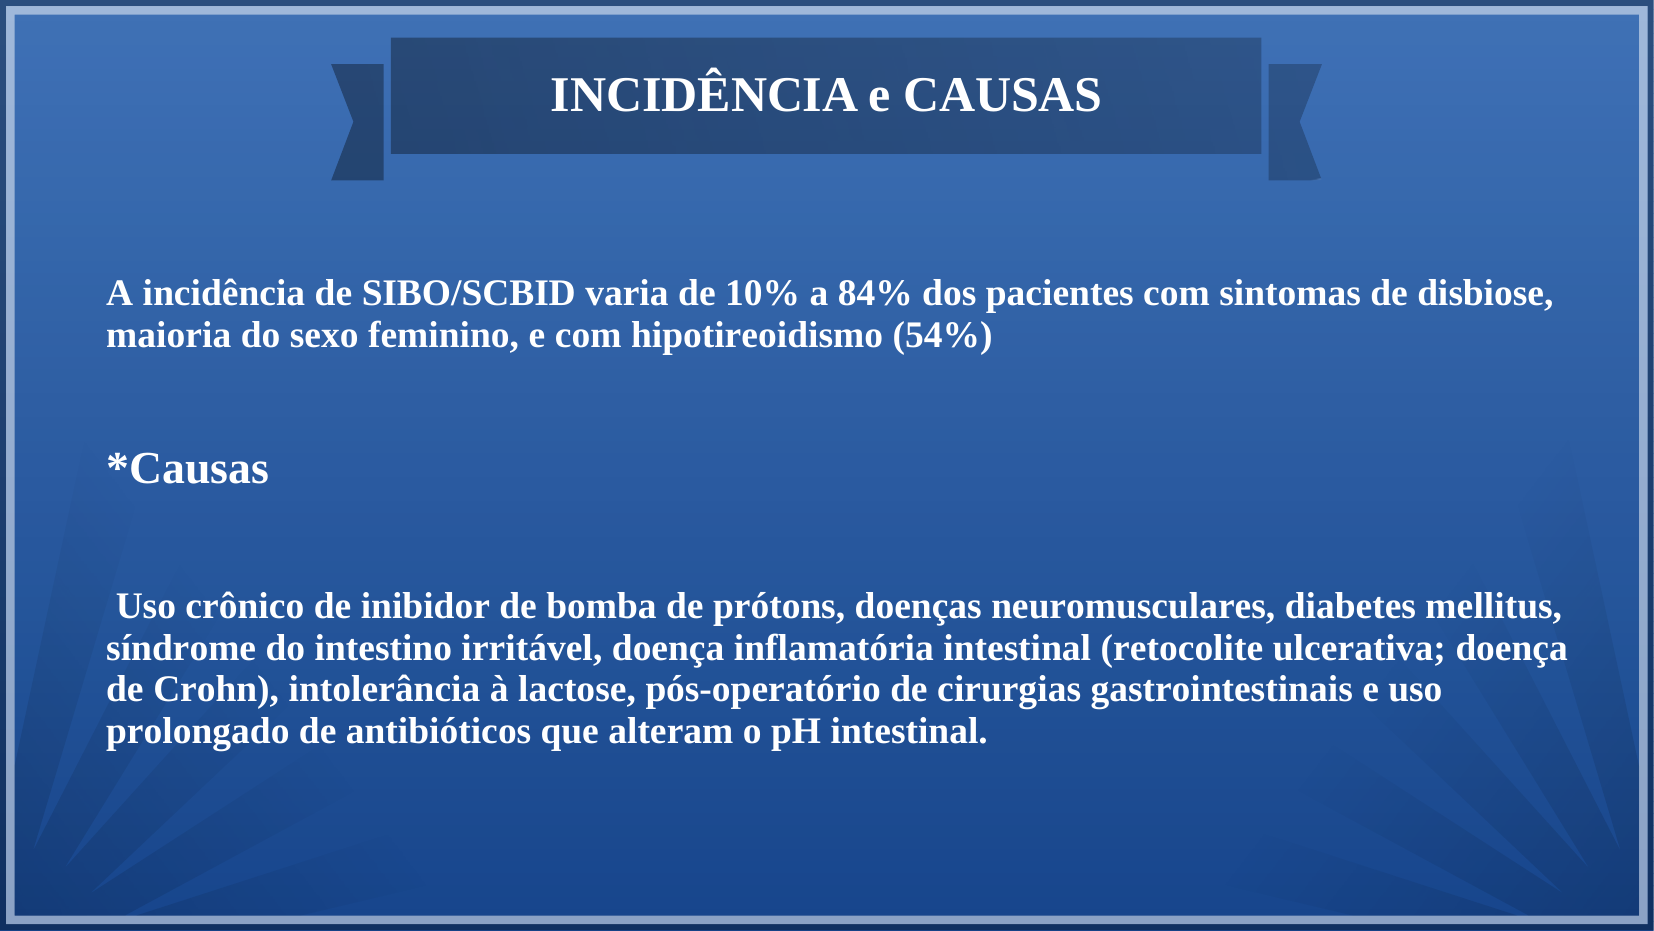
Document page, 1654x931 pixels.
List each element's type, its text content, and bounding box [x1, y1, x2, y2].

title INCIDÊNCIA e CAUSAS [389, 17, 1264, 172]
text_box A incidência de SIBO/SCBID varia de 10% a 84% dos pacientes com sintomas de disbiose, maioria do sexo feminino, e com hipotireoidismo (54%) *Causas Uso crônico de inibidor de bomba de prótons, doenças neuromusculares, diabetes mellitus, síndrome do intestino irritável, doença inflamatória intestinal (retocolite ulcerativa; doença de Crohn), intolerância à lactose, pós-operatório de cirurgias gastrointestinais e uso prolongado de antibióticos que alteram o pH intestinal. [70, 212, 1571, 797]
